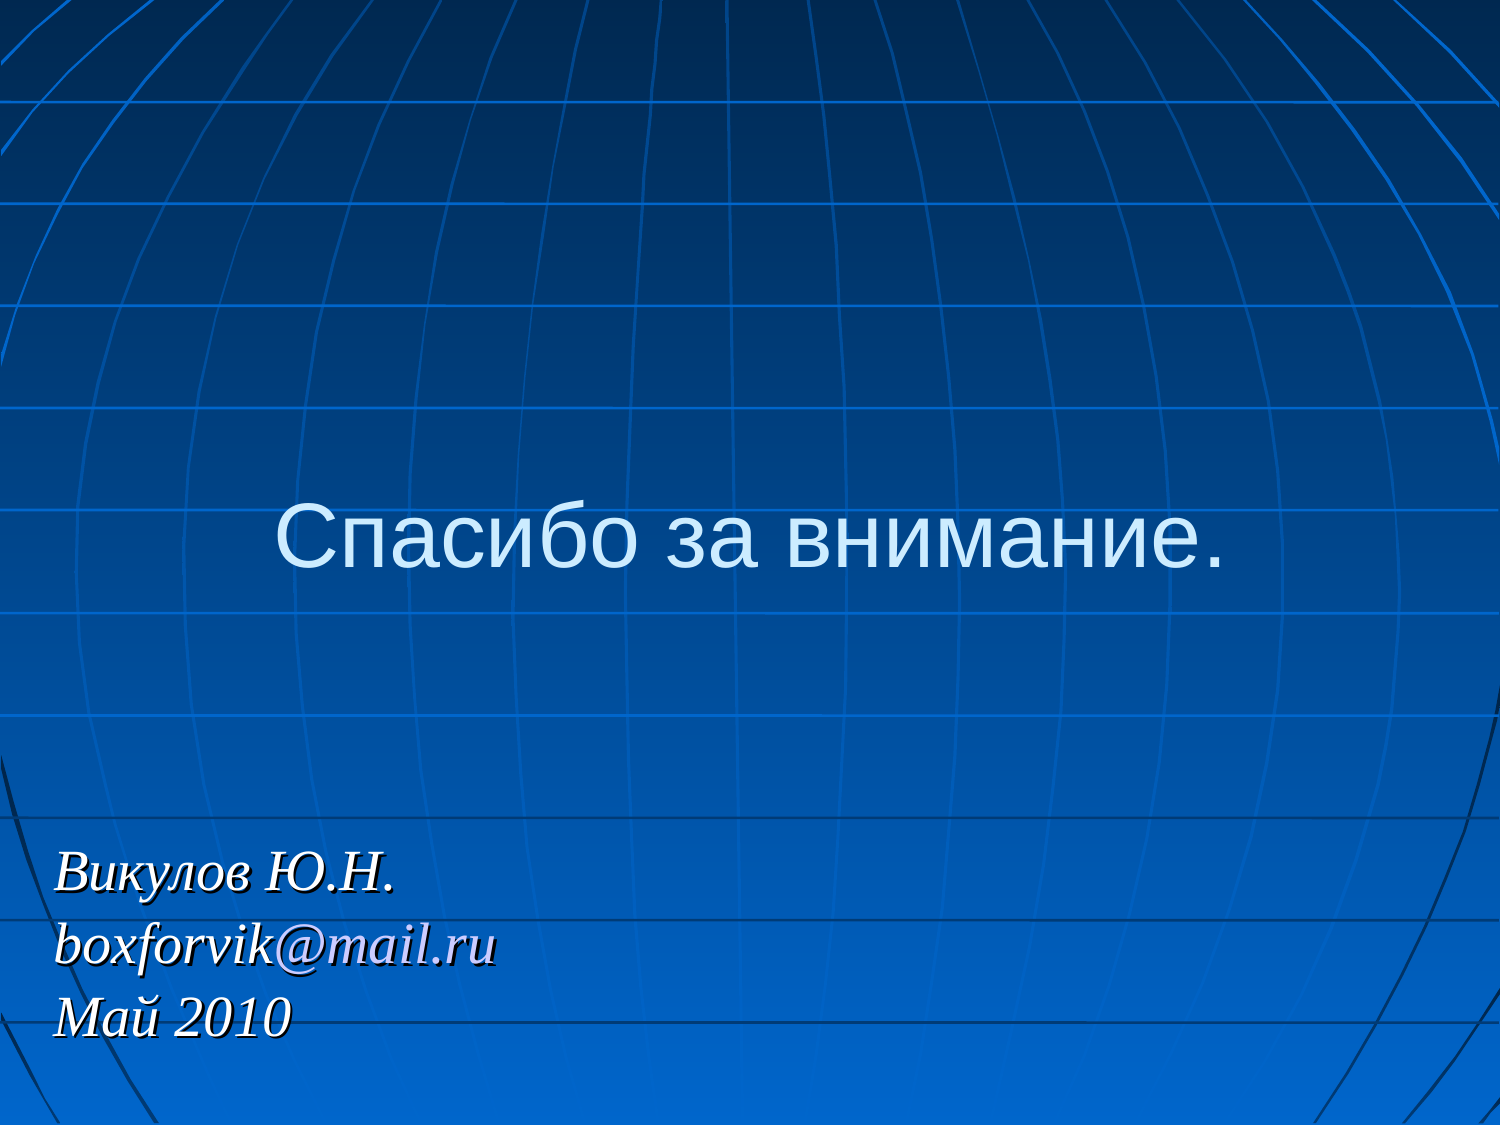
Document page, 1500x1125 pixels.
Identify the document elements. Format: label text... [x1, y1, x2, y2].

text_box Викулов Ю.Н. boxforvik@mail.ru Май 2010 [53, 846, 1328, 1067]
text_box Спасибо за внимание. [88, 467, 1414, 593]
